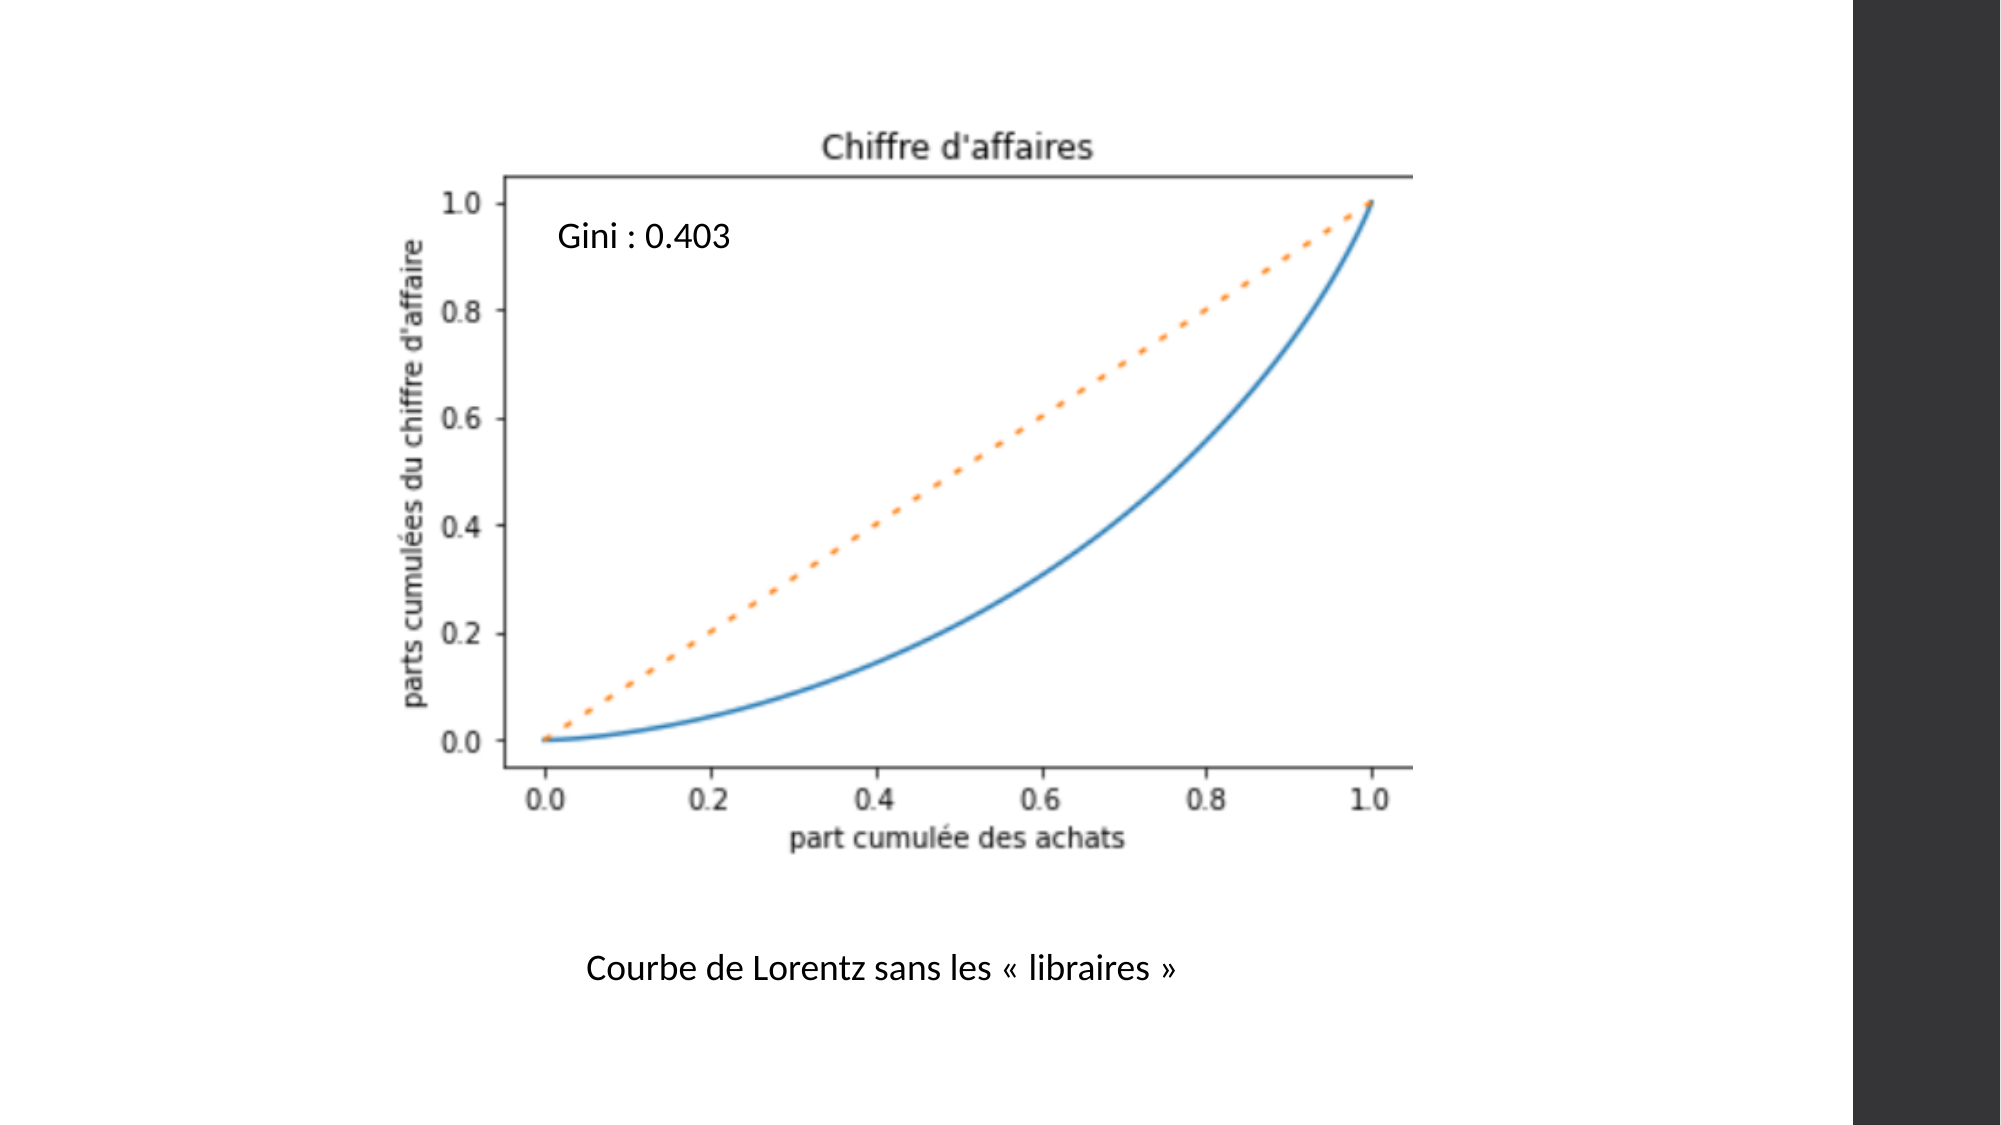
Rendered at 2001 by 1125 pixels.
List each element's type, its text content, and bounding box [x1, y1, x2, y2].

text_box Courbe de Lorentz sans les « libraires » [571, 935, 1588, 996]
picture [396, 115, 1413, 862]
text_box Gini : 0.403 [542, 203, 777, 265]
